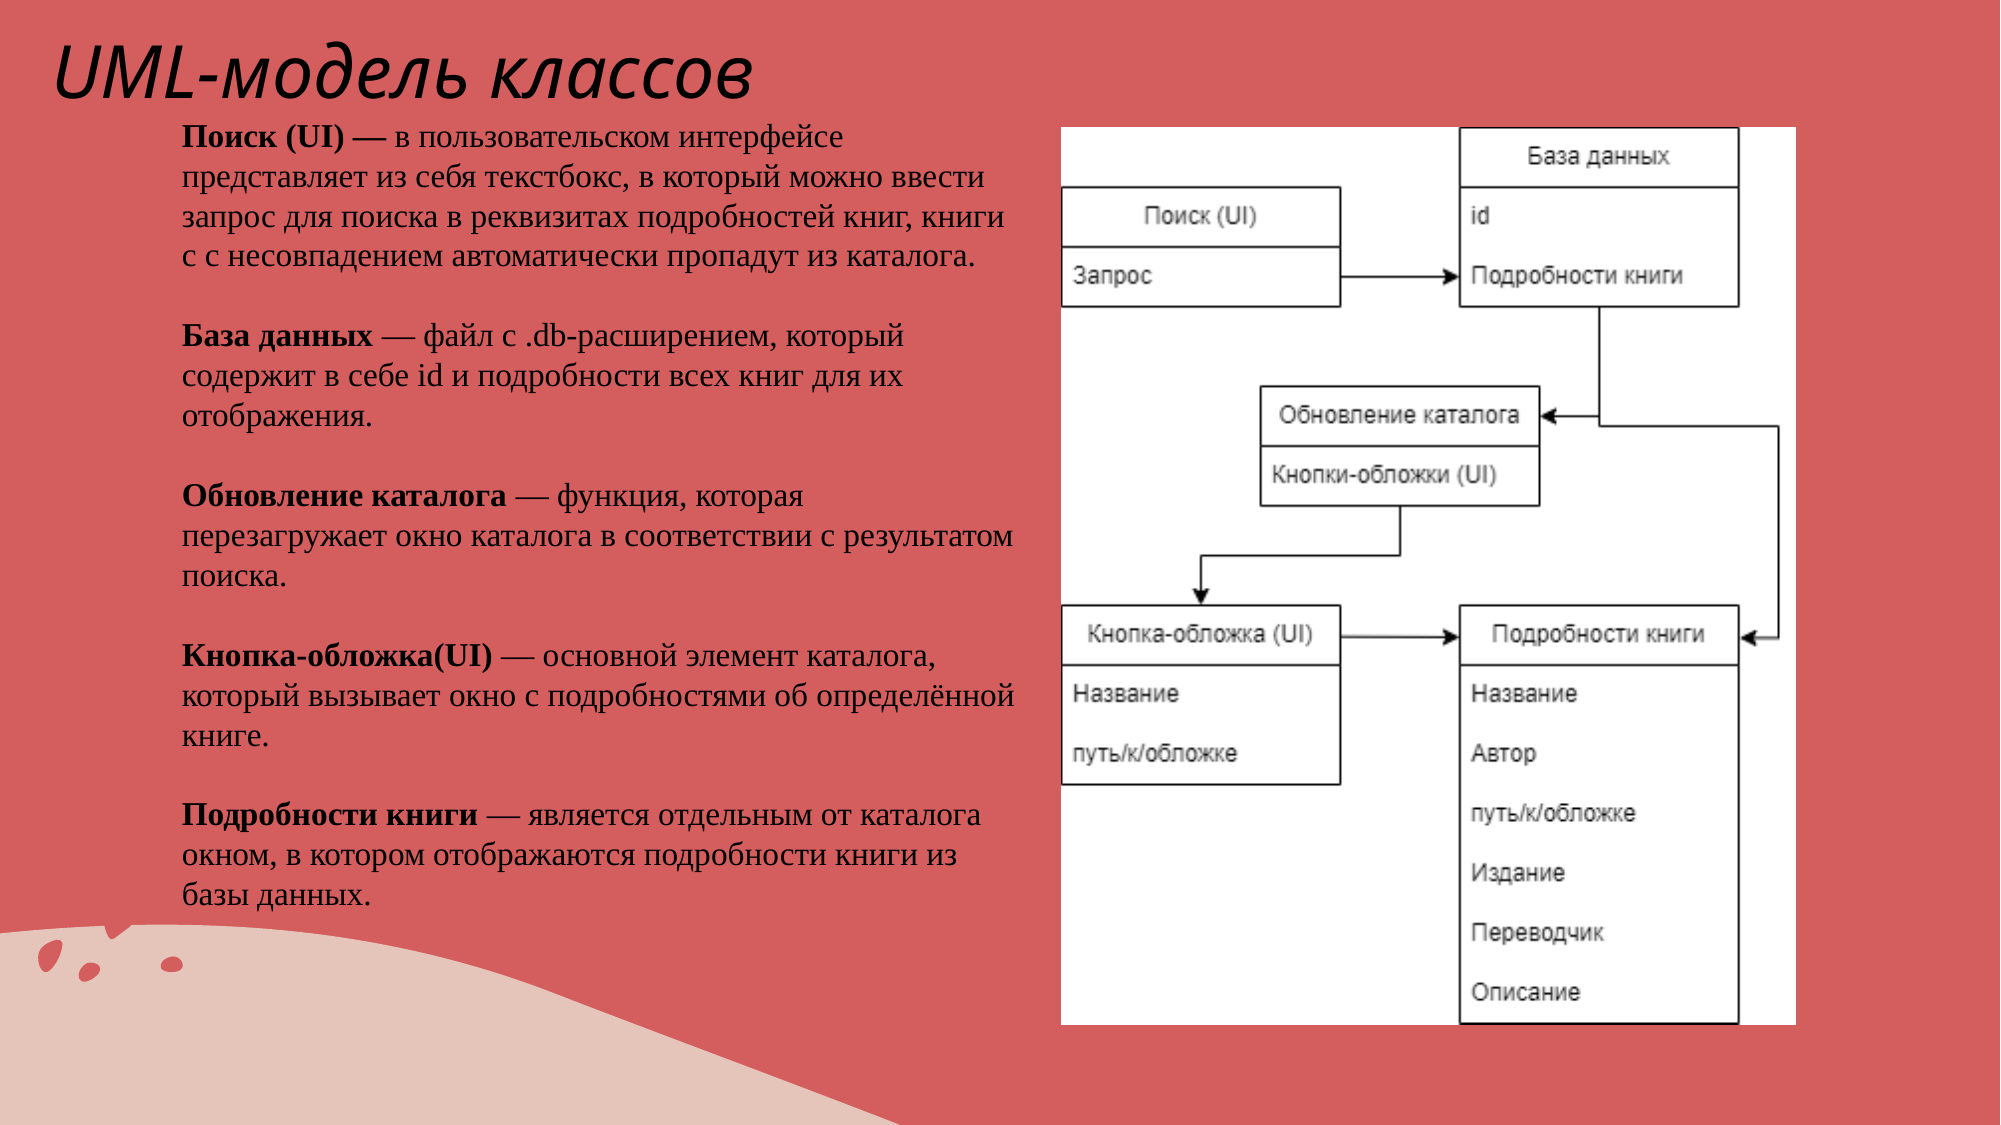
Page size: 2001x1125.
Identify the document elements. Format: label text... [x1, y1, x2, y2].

text_box [0, 0, 2000, 1125]
text_box Поиск (UI) — в пользовательском интерфейсе представляет из себя текстбокс, в который можно ввести запрос для поиска в реквизитах подробностей книг, книги с с несовпадением автоматически пропадут из каталога. База данных — файл с .db-расширением, который содержит в себе id и подробности всех книг для их отображения. Обновление каталога — функция, которая перезагружает окно каталога в соответствии с результатом поиска. Кнопка-обложка(UI) — основной элемент каталога, который вызывает окно с подробностями об определённой книге. Подробности книги — является отдельным от каталога окном, в котором отображаются подробности книги из базы данных. [166, 106, 1033, 926]
picture [1061, 127, 1796, 1025]
title UML-модель классов [36, 17, 1650, 121]
